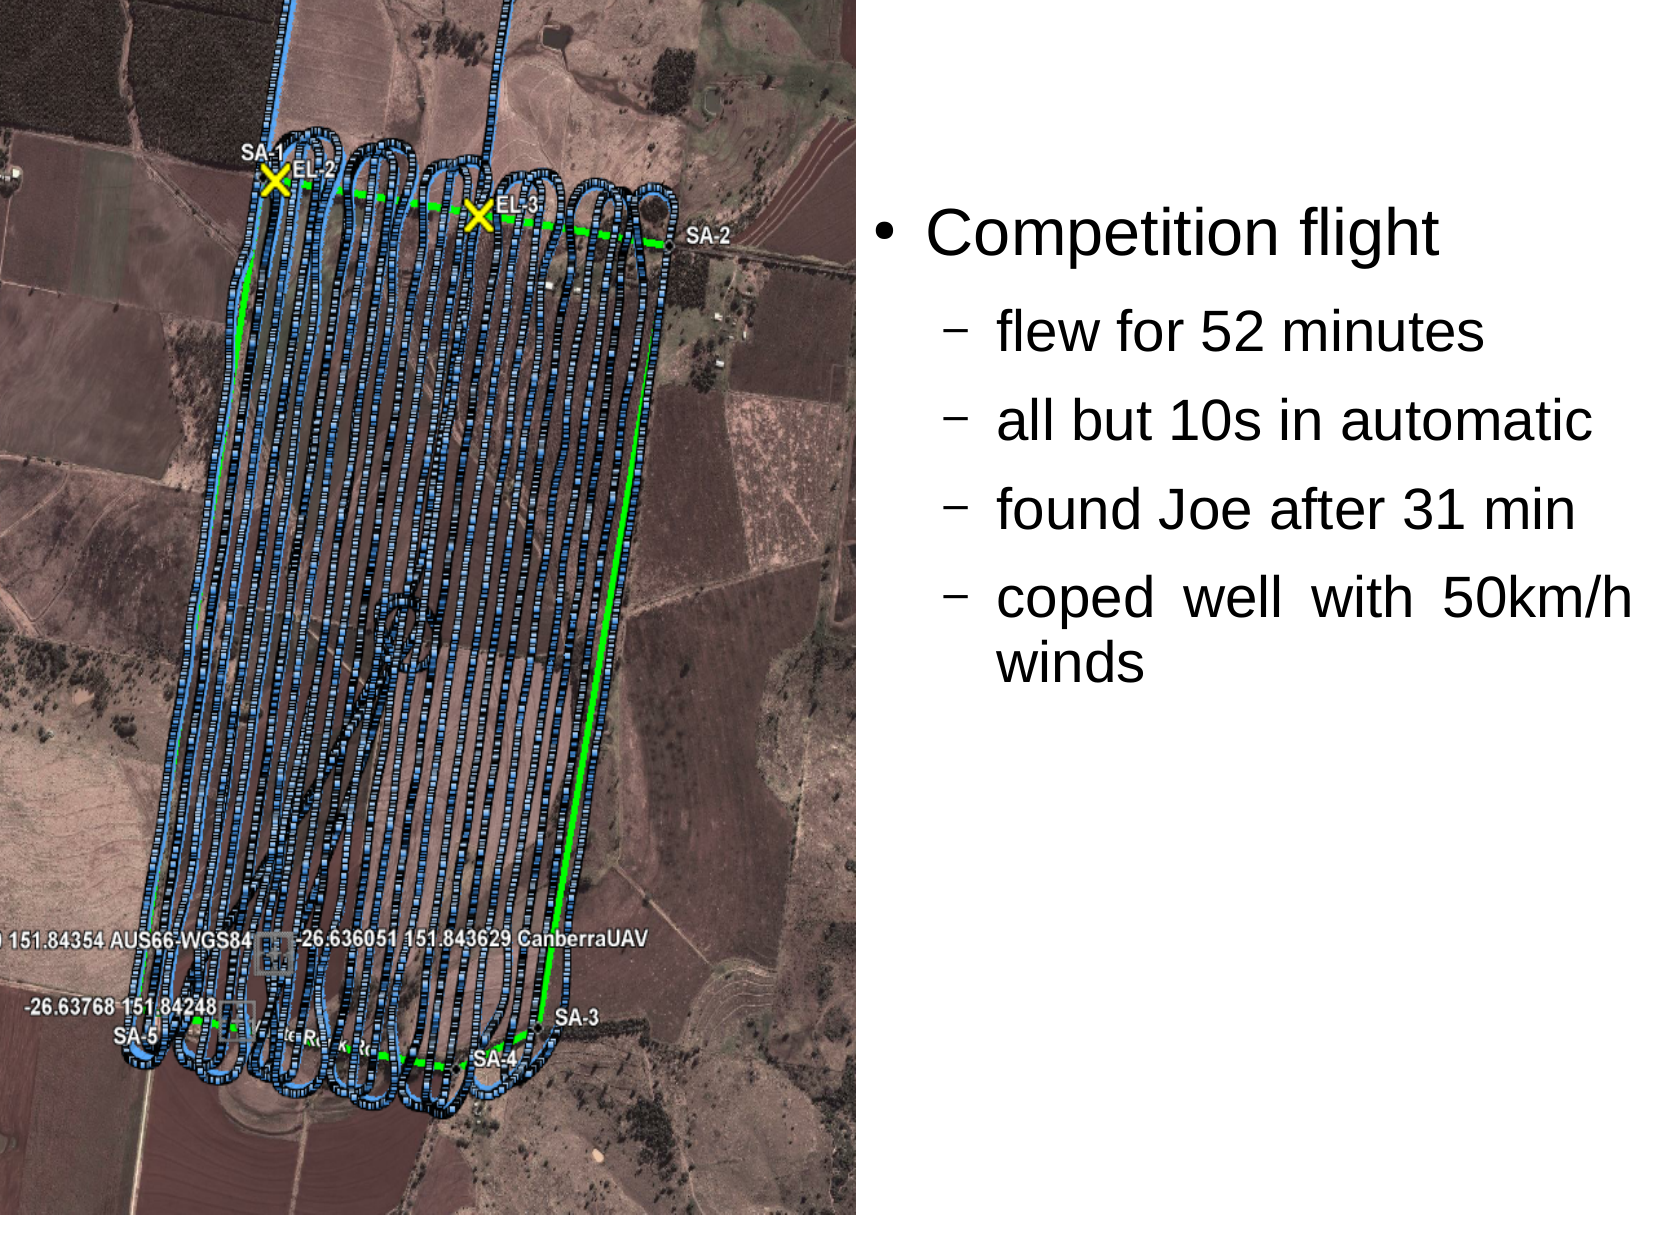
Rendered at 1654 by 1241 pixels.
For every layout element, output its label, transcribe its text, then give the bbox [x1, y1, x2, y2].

picture [0, 0, 856, 1216]
list Competition flight flew for 52 minutes all but 10s in automatic found Joe after 31 min coped well with 50km/h winds [855, 195, 1636, 1081]
